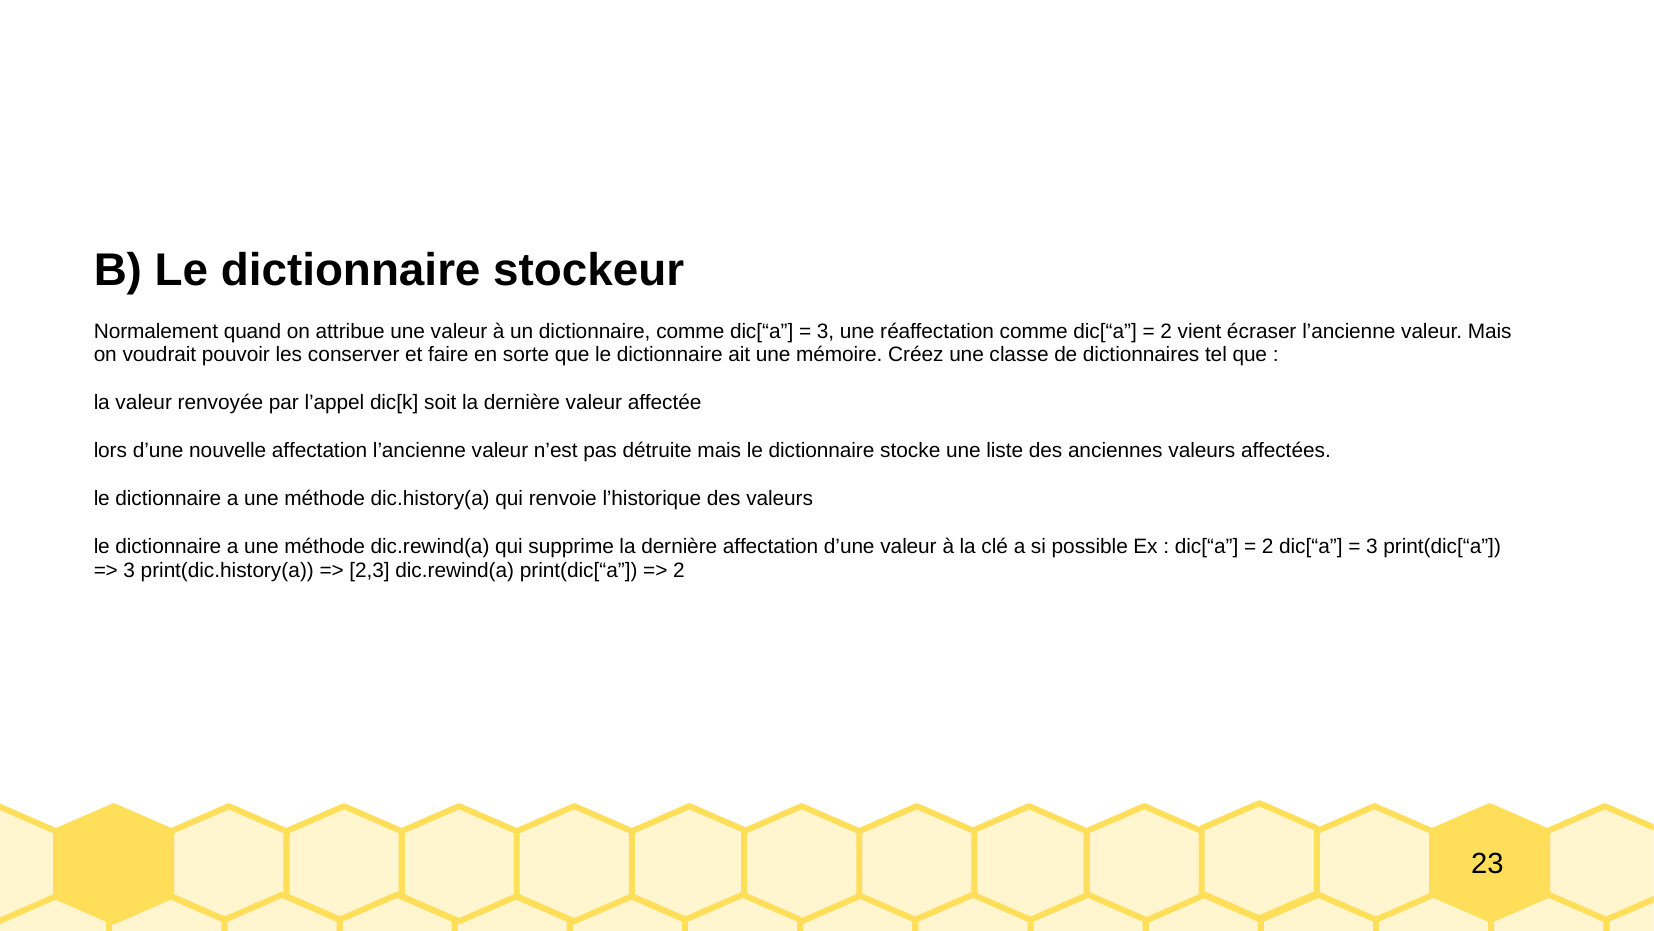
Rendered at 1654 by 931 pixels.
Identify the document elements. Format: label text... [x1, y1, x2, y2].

text_box B) Le dictionnaire stockeur Normalement quand on attribue une valeur à un dictionnaire, comme dic[“a”] = 3, une réaffectation comme dic[“a”] = 2 vient écraser l’ancienne valeur. Mais on voudrait pouvoir les conserver et faire en sorte que le dictionnaire ait une mémoire. Créez une classe de dictionnaires tel que : la valeur renvoyée par l’appel dic[k] soit la dernière valeur affectée lors d’une nouvelle affectation l’ancienne valeur n’est pas détruite mais le dictionnaire stocke une liste des anciennes valeurs affectées. le dictionnaire a une méthode dic.history(a) qui renvoie l’historique des valeurs le dictionnaire a une méthode dic.rewind(a) qui supprime la dernière affectation d’une valeur à la clé a si possible Ex : dic[“a”] = 2 dic[“a”] = 3 print(dic[“a”]) => 3 print(dic.history(a)) => [2,3] dic.rewind(a) print(dic[“a”]) => 2 [78, 236, 1536, 768]
